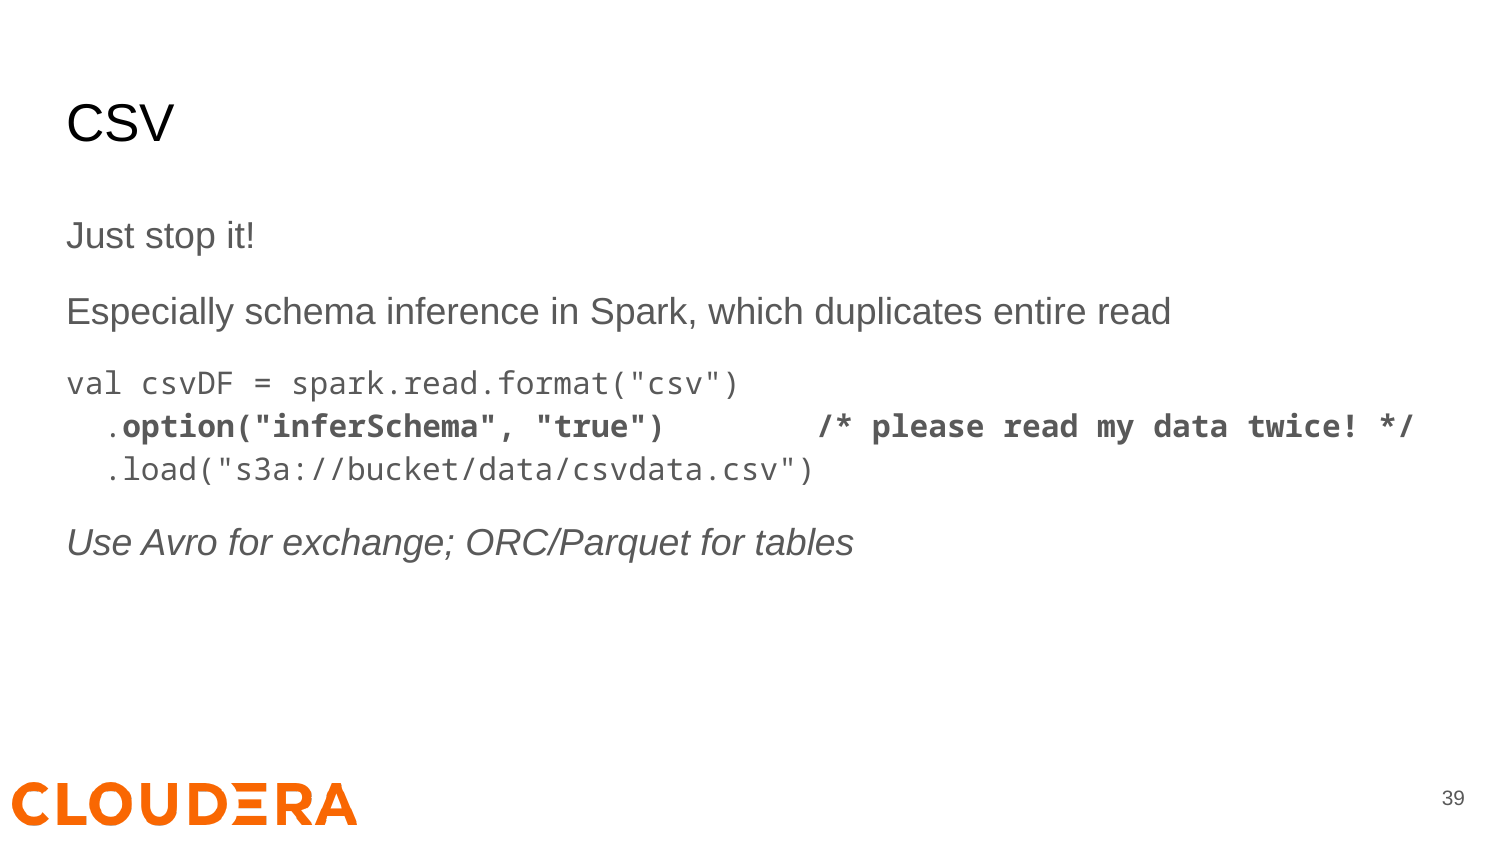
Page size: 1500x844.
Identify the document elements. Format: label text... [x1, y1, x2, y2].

slide_number <number> [1389, 764, 1480, 830]
title CSV [51, 72, 1449, 167]
list Just stop it! Especially schema inference in Spark, which duplicates entire read val csvDF = spark.read.format("csv") .option("inferSchema", "true") /* please read my data twice! */ .load("s3a://bucket/data/csvdata.csv") Use Avro for exchange; ORC/Parquet for tables [51, 189, 1449, 750]
picture [12, 740, 357, 826]
